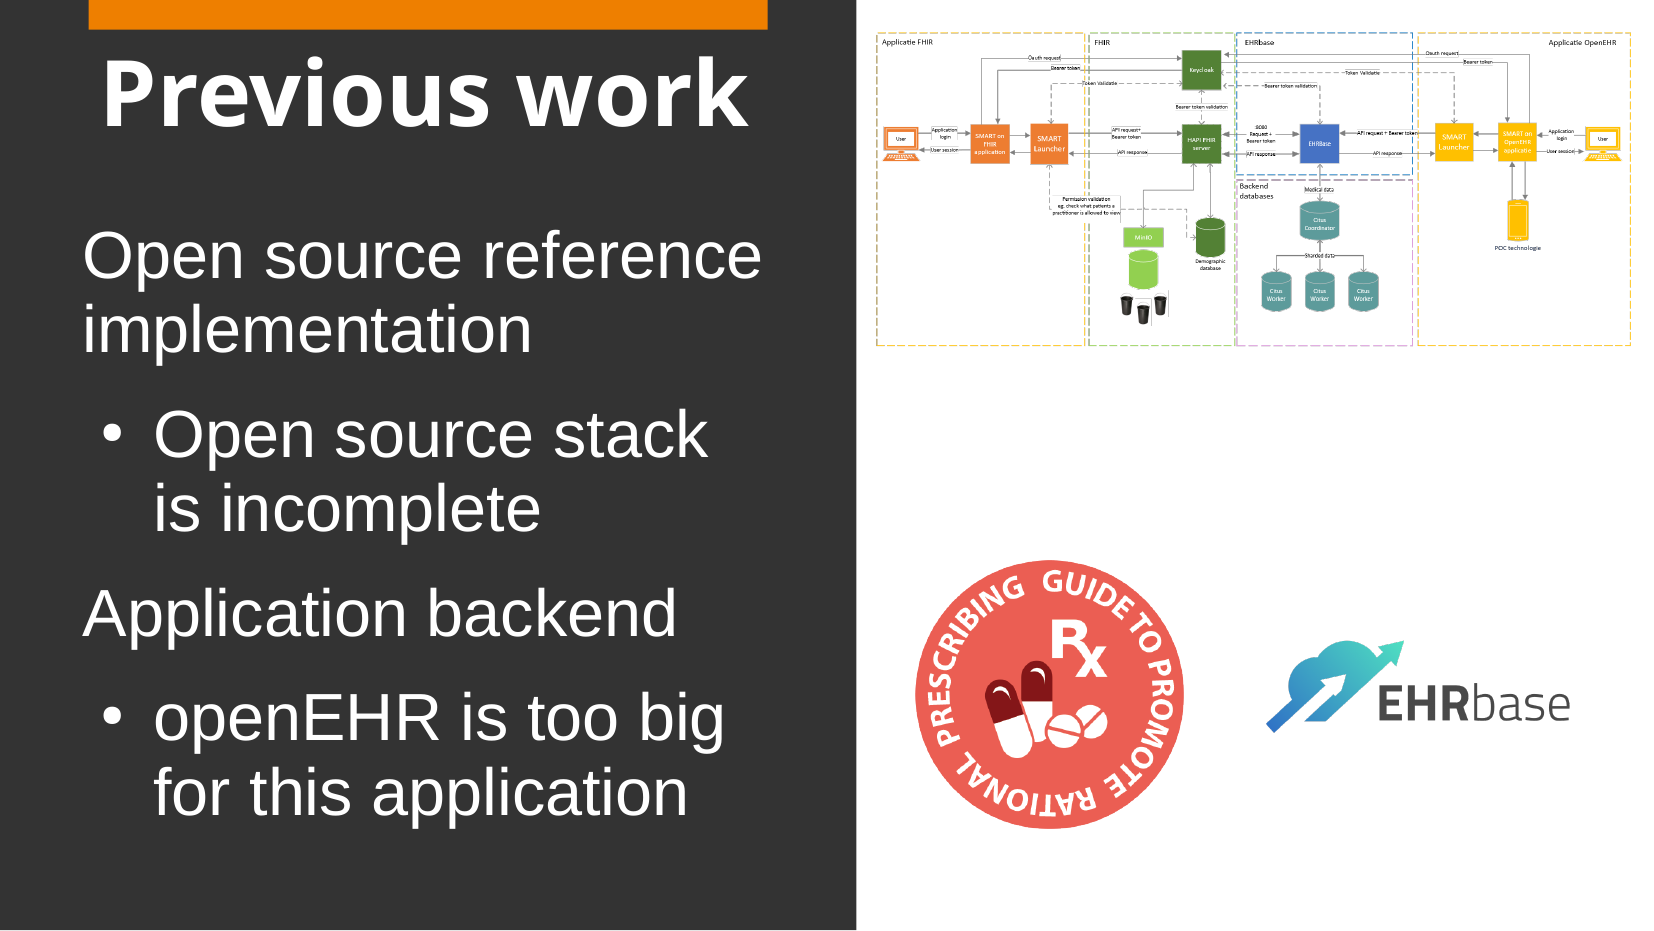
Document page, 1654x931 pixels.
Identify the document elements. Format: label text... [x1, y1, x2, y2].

picture [915, 560, 1184, 829]
picture [865, 23, 1640, 355]
text_box [0, 0, 857, 931]
list Open source reference implementation Open source stack is incomplete Application backend openEHR is too big for this application [82, 217, 768, 857]
picture [1240, 620, 1595, 739]
title Previous work [82, 13, 768, 169]
